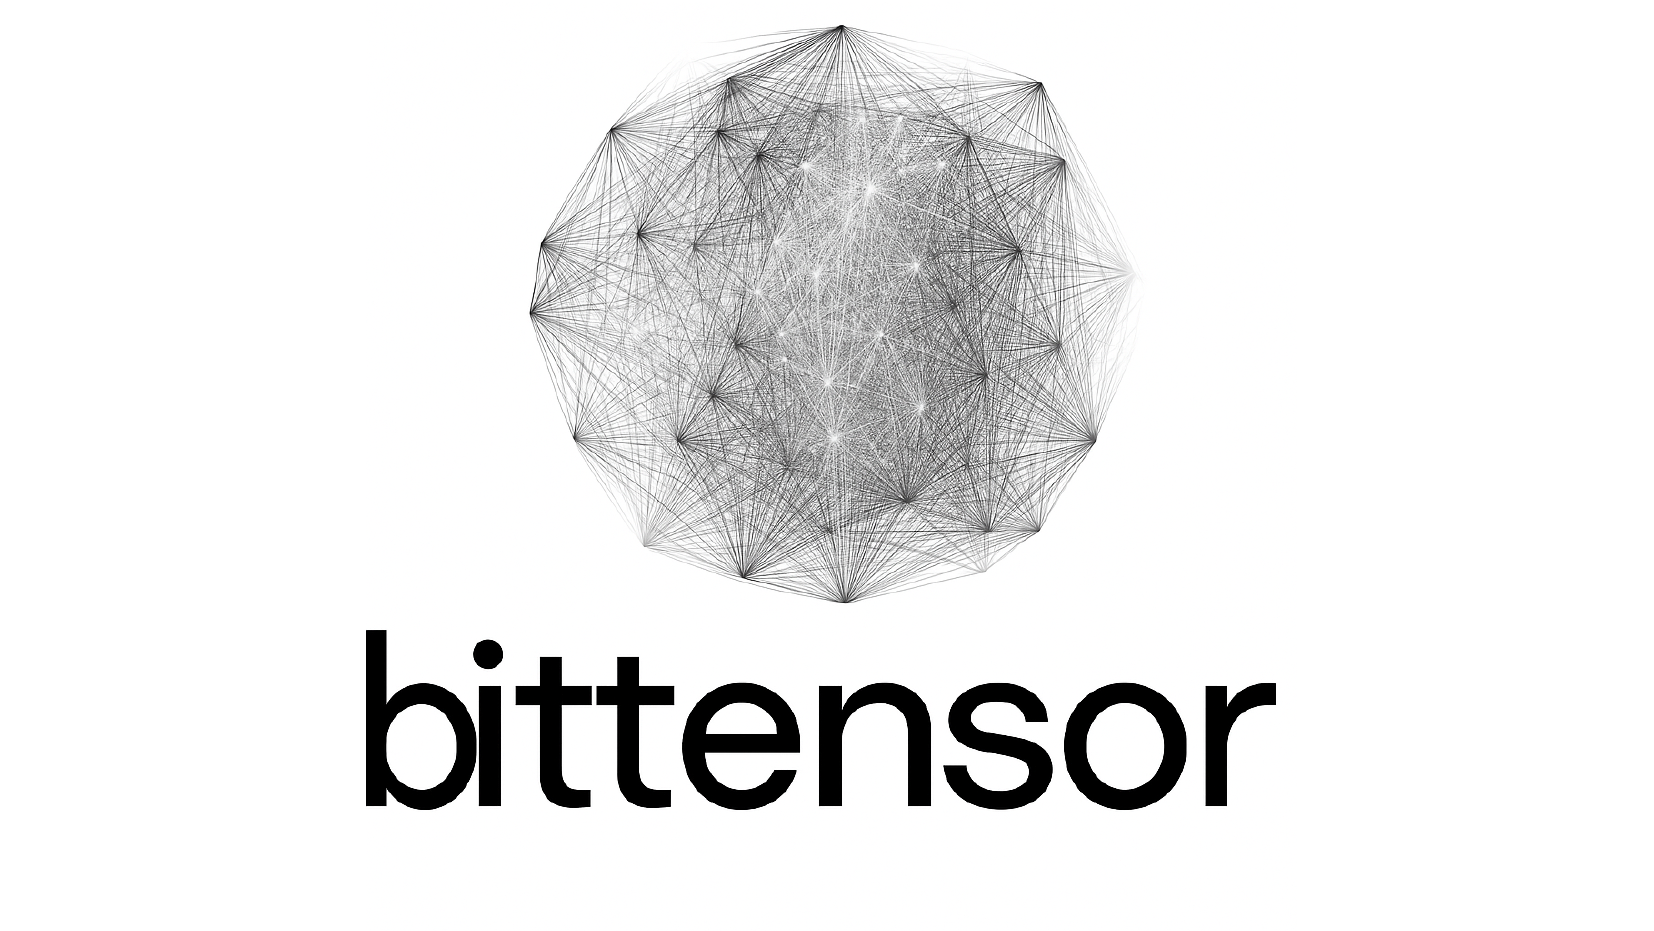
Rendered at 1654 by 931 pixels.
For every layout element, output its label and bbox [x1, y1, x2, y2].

picture [366, 2, 1297, 931]
